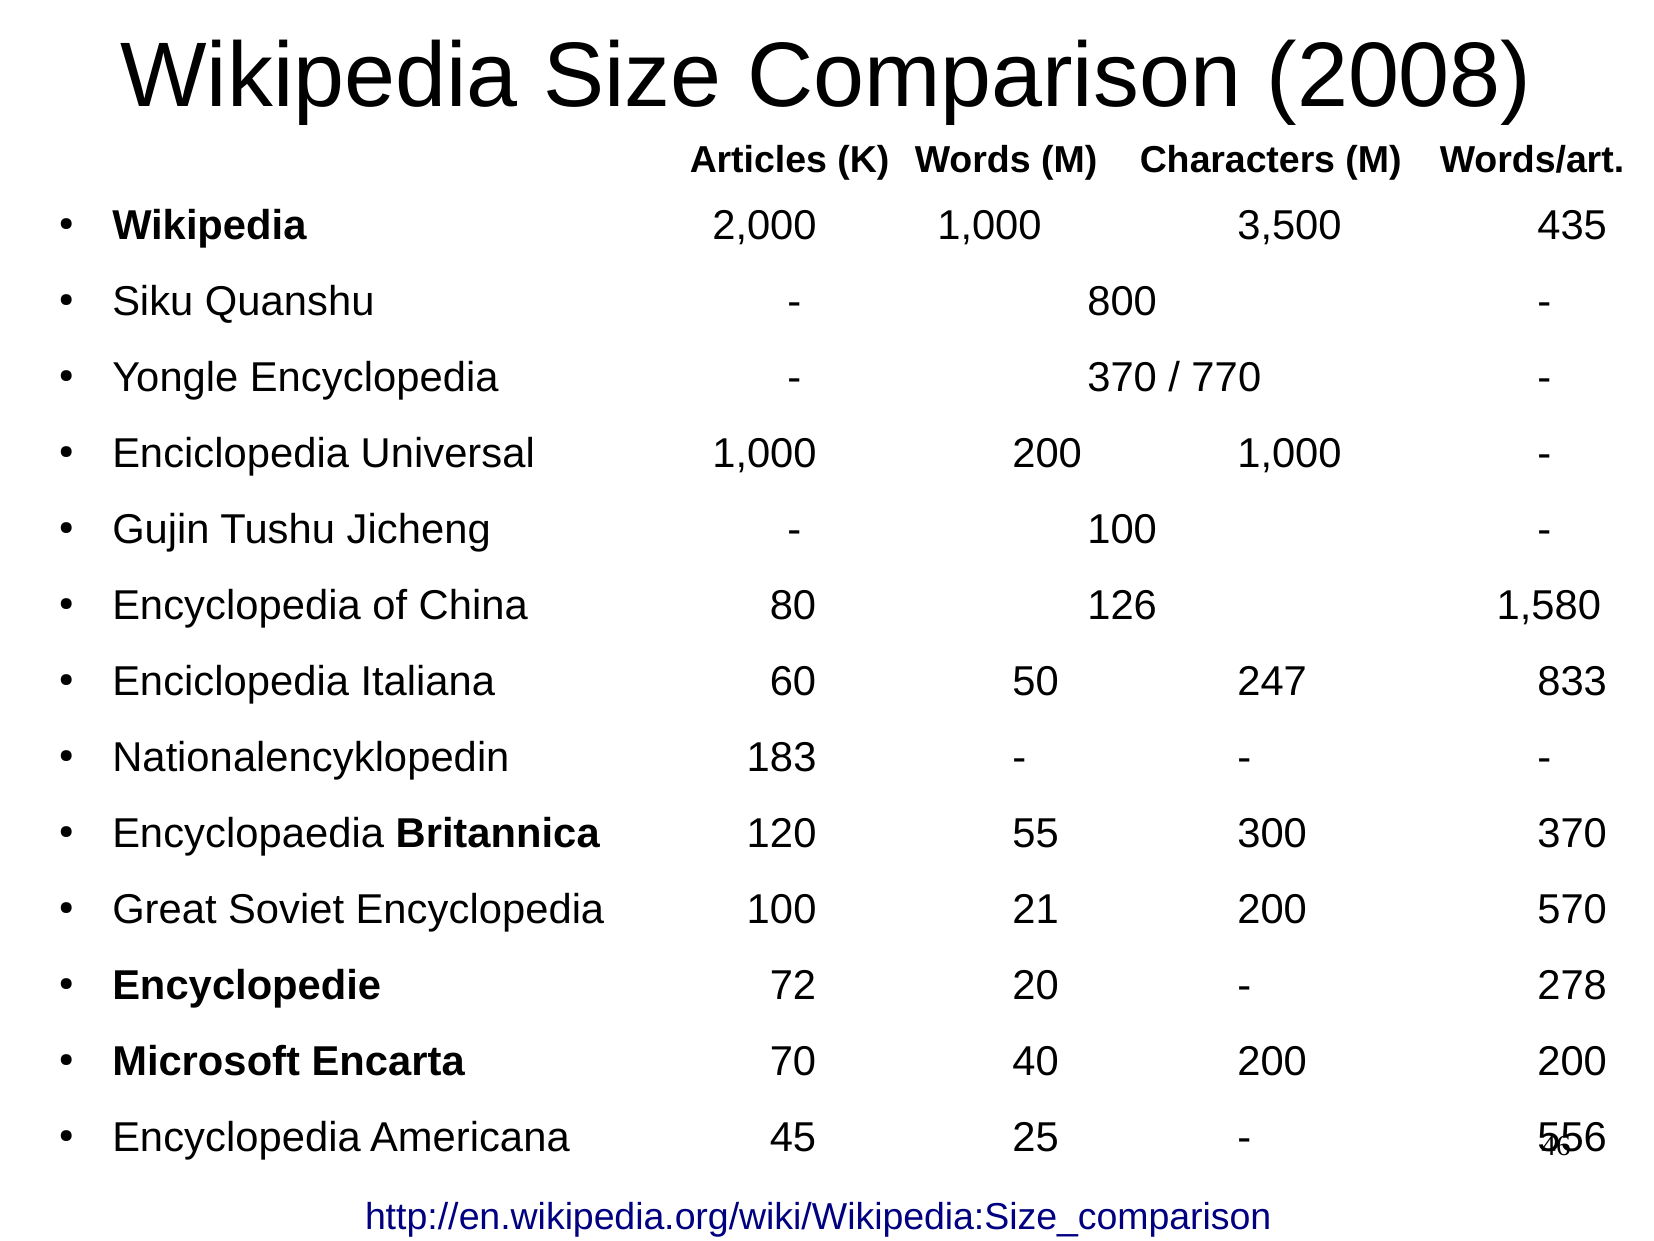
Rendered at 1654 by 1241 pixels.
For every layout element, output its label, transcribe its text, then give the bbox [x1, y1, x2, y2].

title Wikipedia Size Comparison (2008) [82, 19, 1571, 131]
text_box Articles (K) Words (M) Characters (M) Words/art. [675, 131, 1654, 189]
list Wikipedia 2,000 1,000 3,500 435 Siku Quanshu - 800 - Yongle Encyclopedia - 370 / 770 - Enciclopedia Universal 1,000 200 1,000 - Gujin Tushu Jicheng - 100 - Encyclopedia of China 80 126 1,580 Enciclopedia Italiana 60 50 247 833 Nationalencyklopedin 183 - - - Encyclopaedia Britannica 120 55 300 370 Great Soviet Encyclopedia 100 21 200 570 Encyclopedie 72 20 - 278 Microsoft Encarta 70 40 200 200 Encyclopedia Americana 45 25 - 556 [41, 201, 1613, 1161]
text_box http://en.wikipedia.org/wiki/Wikipedia:Size_comparisons [350, 1188, 1304, 1241]
